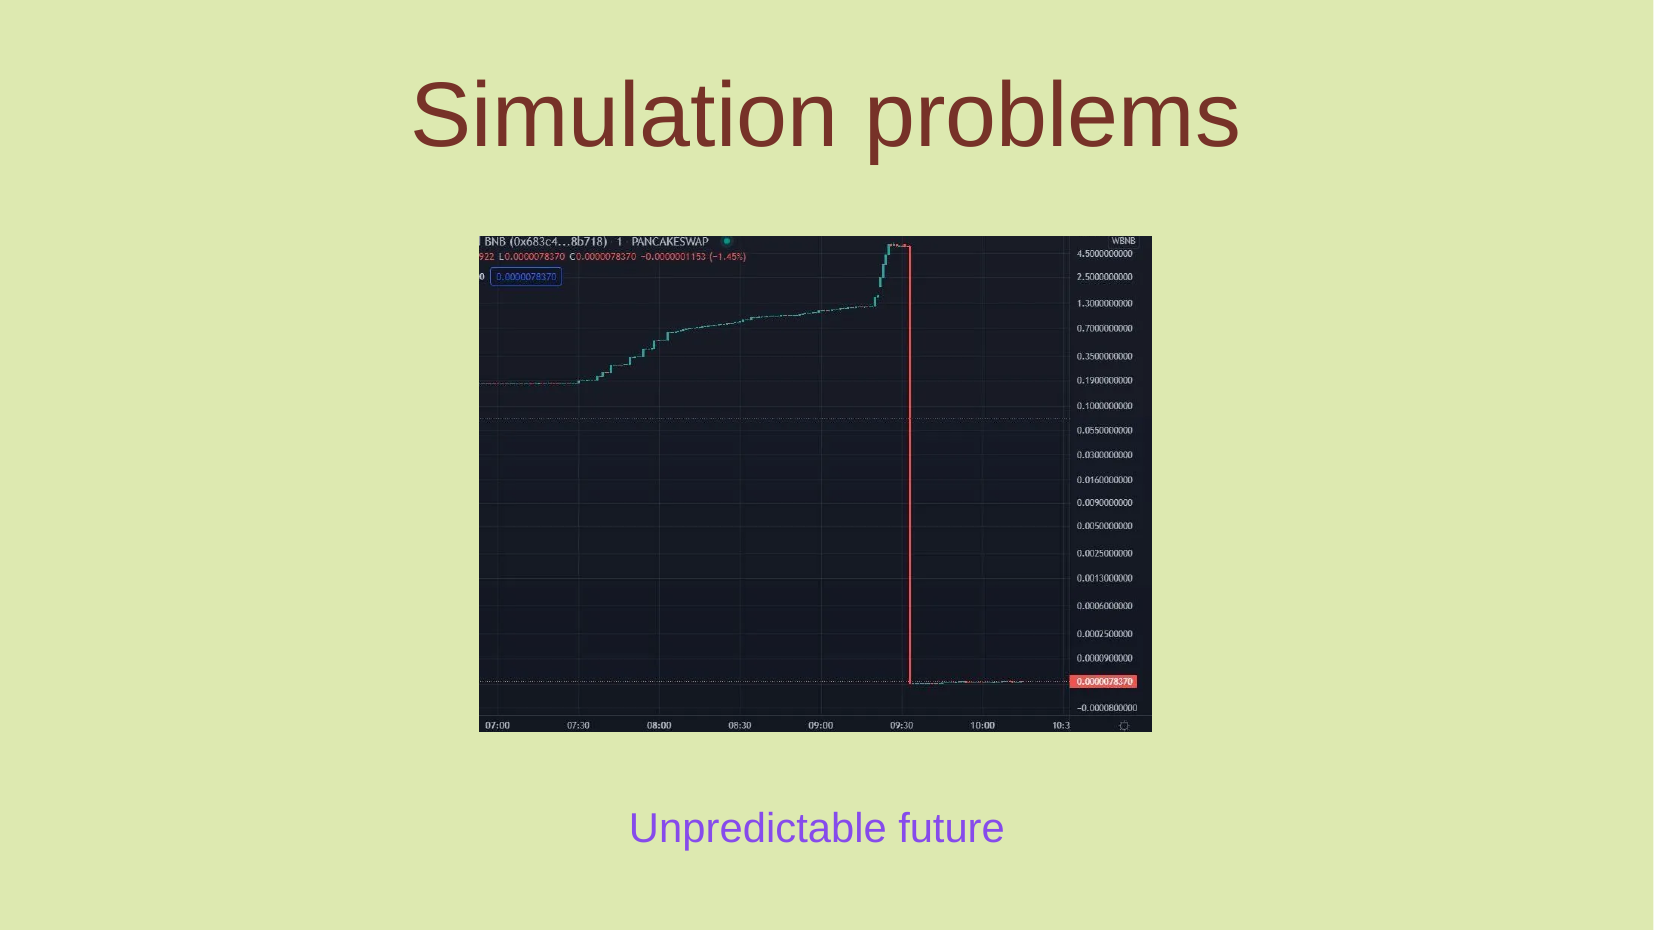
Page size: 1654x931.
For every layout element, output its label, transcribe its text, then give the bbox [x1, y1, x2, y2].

title Simulation problems [82, 37, 1571, 193]
picture [479, 236, 1152, 732]
text_box Unpredictable future [600, 797, 1034, 859]
